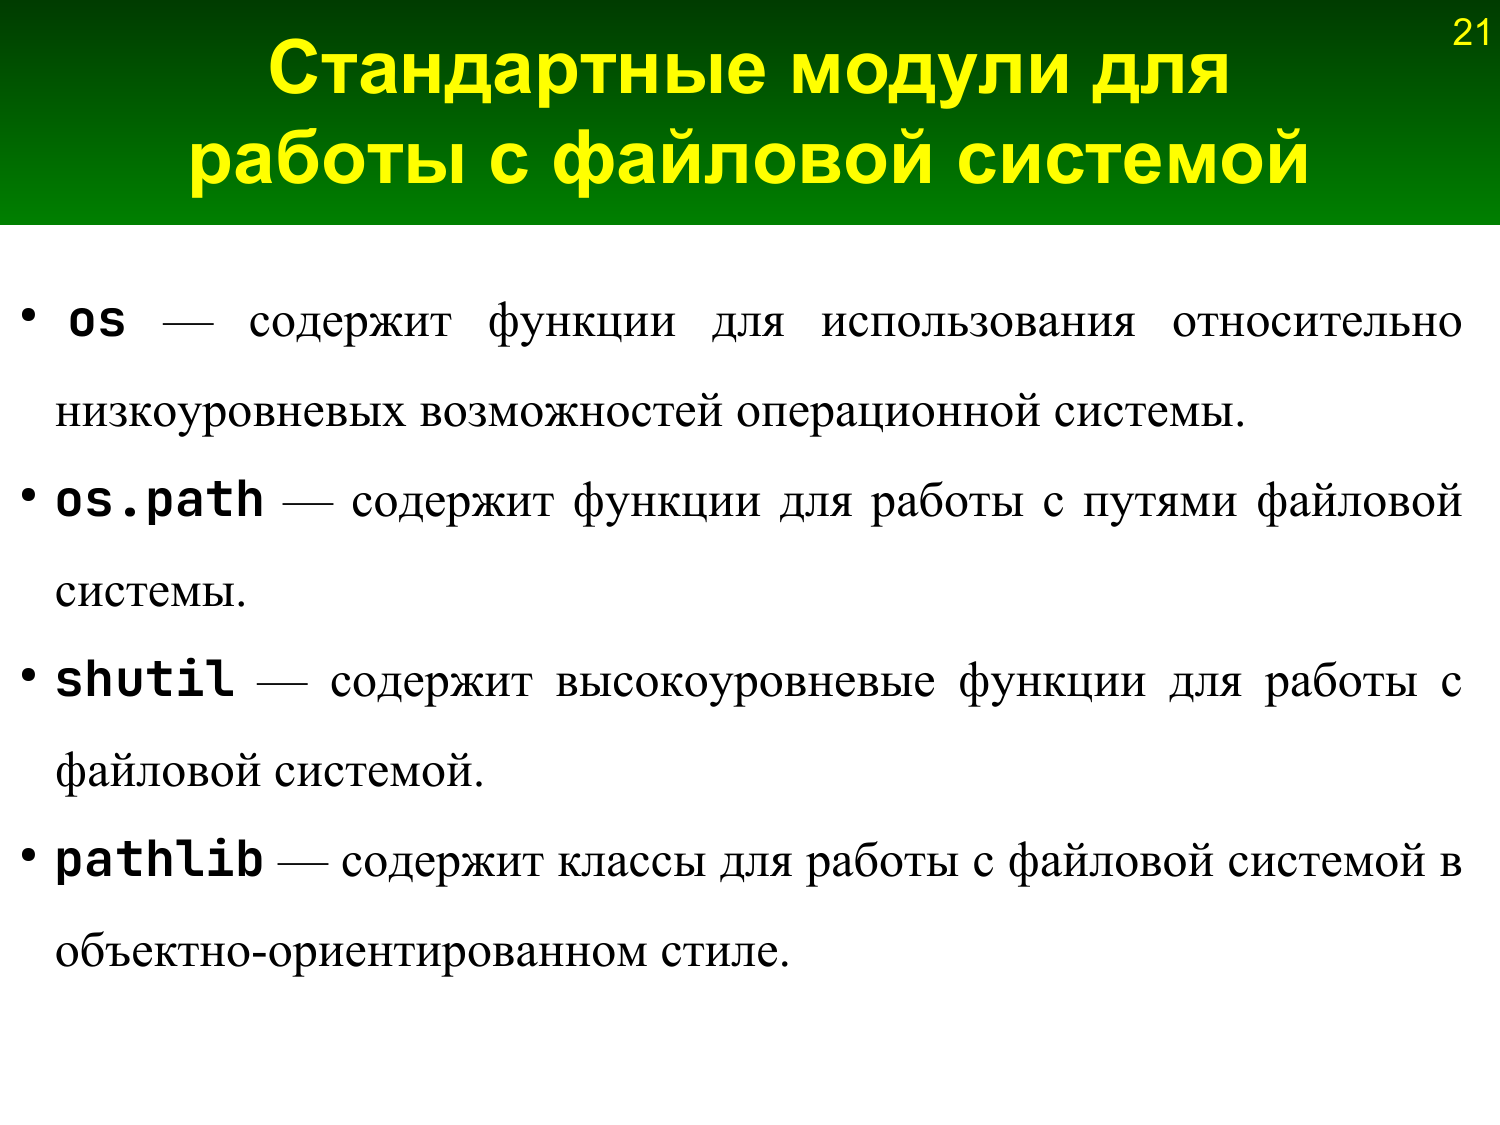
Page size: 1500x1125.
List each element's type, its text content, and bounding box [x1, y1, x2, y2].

text_box os — содержит функции для использования относительно низкоуровневых возможностей операционной системы. os.path — содержит функции для работы с путями файловой системы. shutil — содержит высокоуровневые функции для работы с файловой системой. pathlib — содержит классы для работы с файловой системой в объектно-ориентированном стиле. [19, 248, 1478, 1034]
title Стандартные модули для работы с файловой системой [112, 10, 1388, 207]
